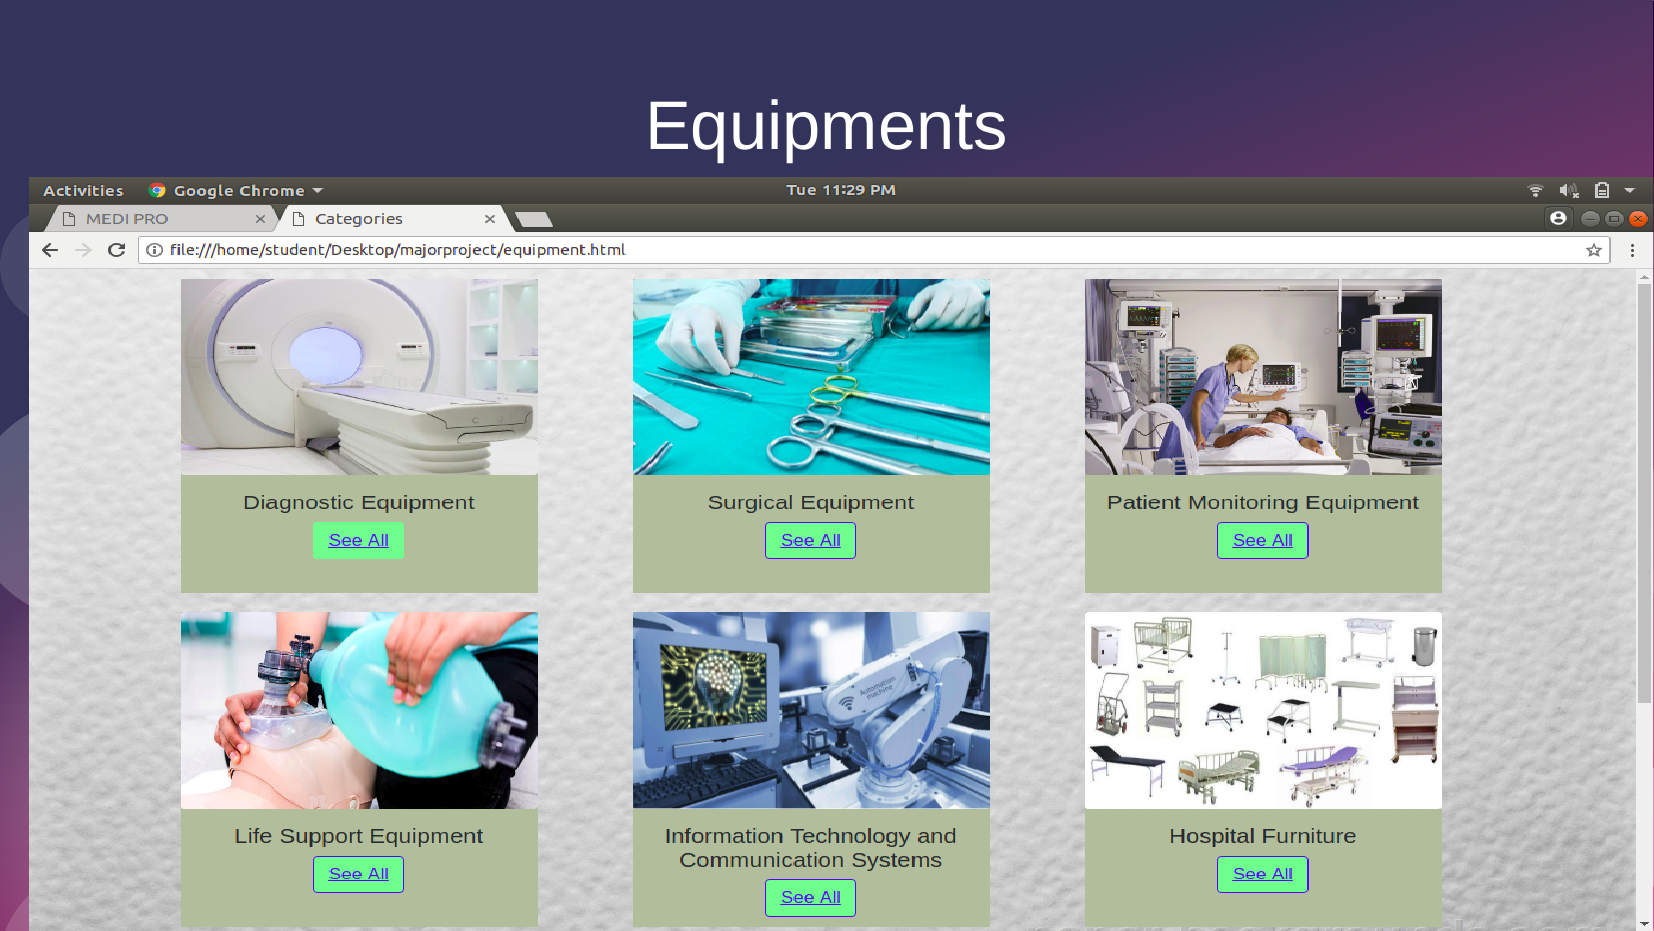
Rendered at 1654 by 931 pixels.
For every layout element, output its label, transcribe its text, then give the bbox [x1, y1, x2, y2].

picture [29, 177, 1654, 931]
title Equipments [88, 44, 1565, 177]
